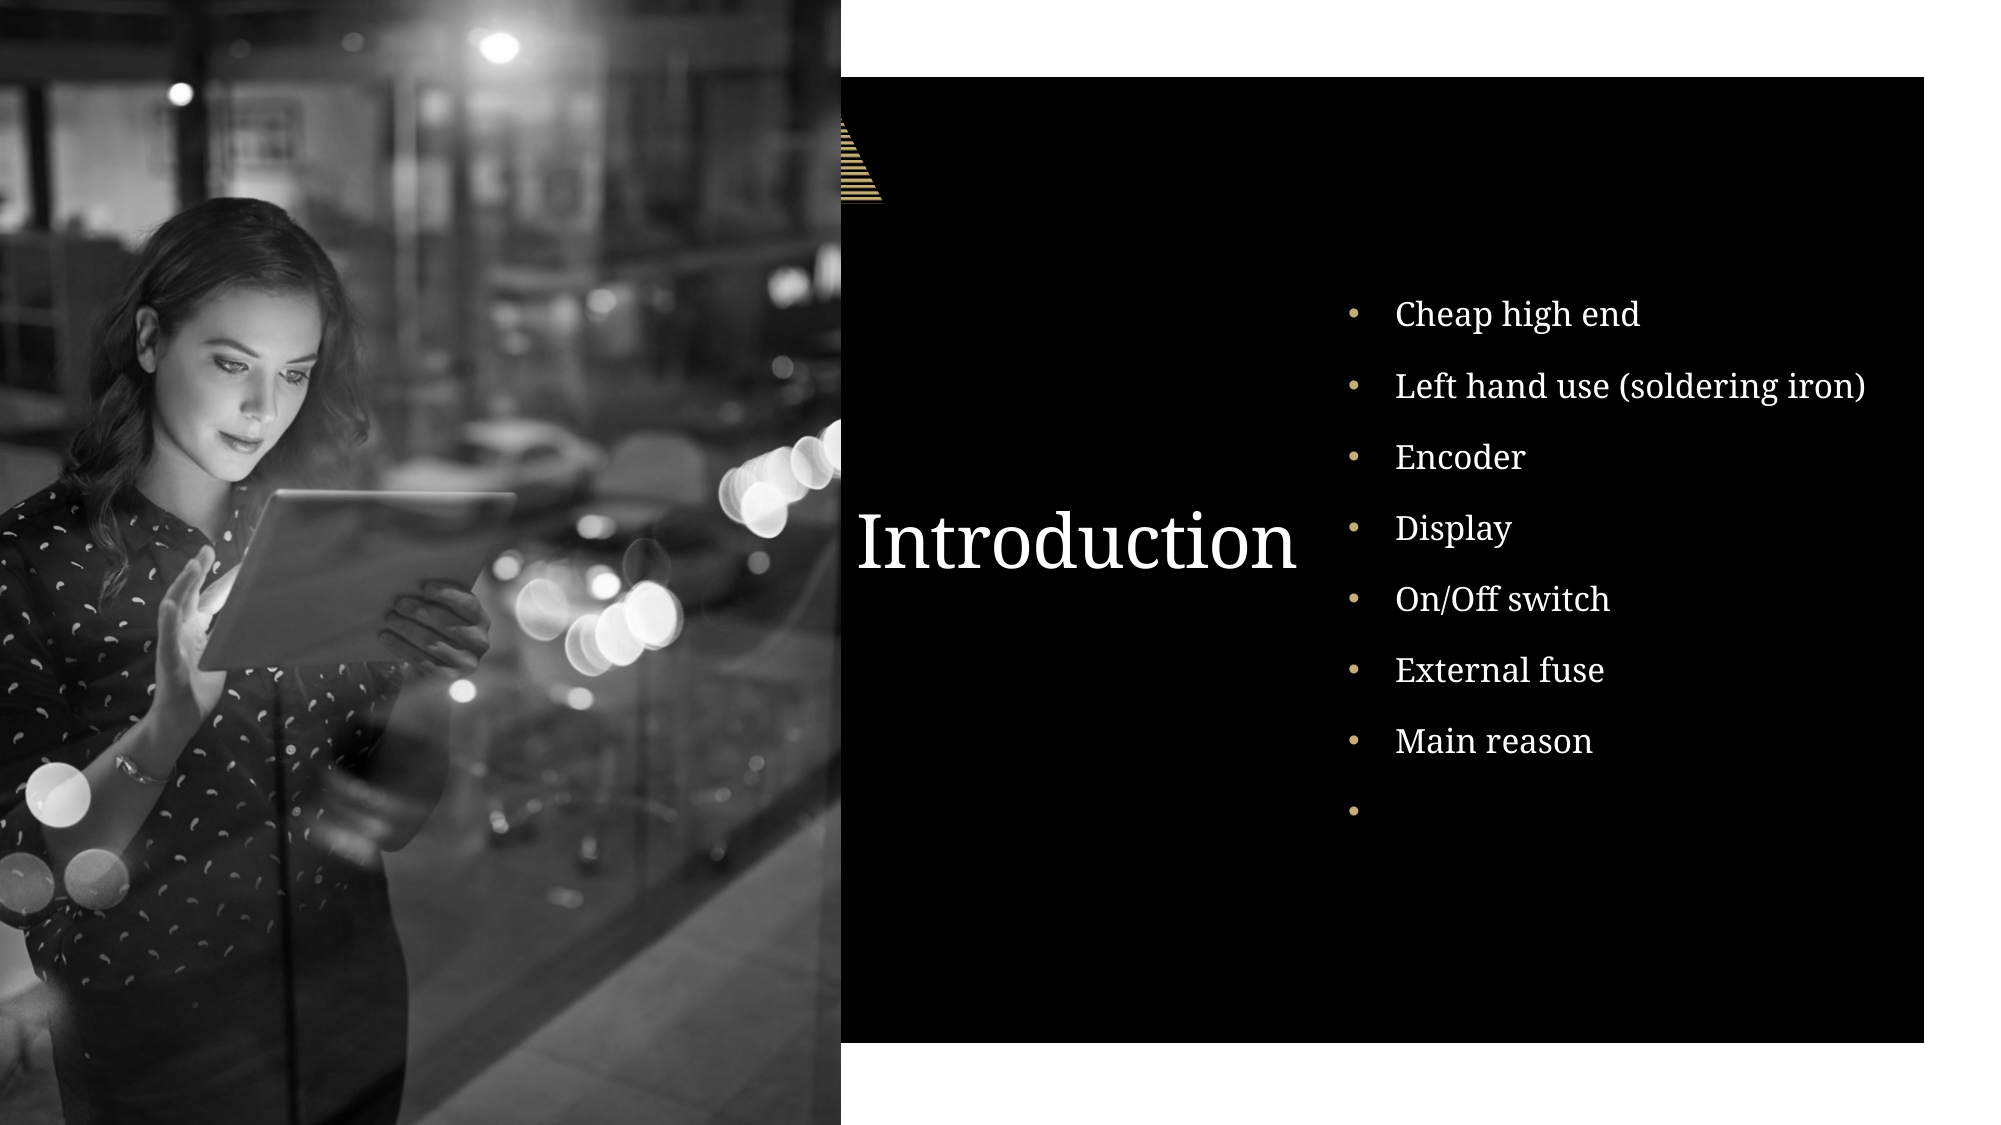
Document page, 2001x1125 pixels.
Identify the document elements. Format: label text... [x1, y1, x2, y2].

list Cheap high end Left hand use (soldering iron) Encoder Display On/Off switch External fuse Main reason [1348, 130, 1891, 995]
title Introduction [841, 430, 1331, 660]
picture [0, 0, 841, 1125]
